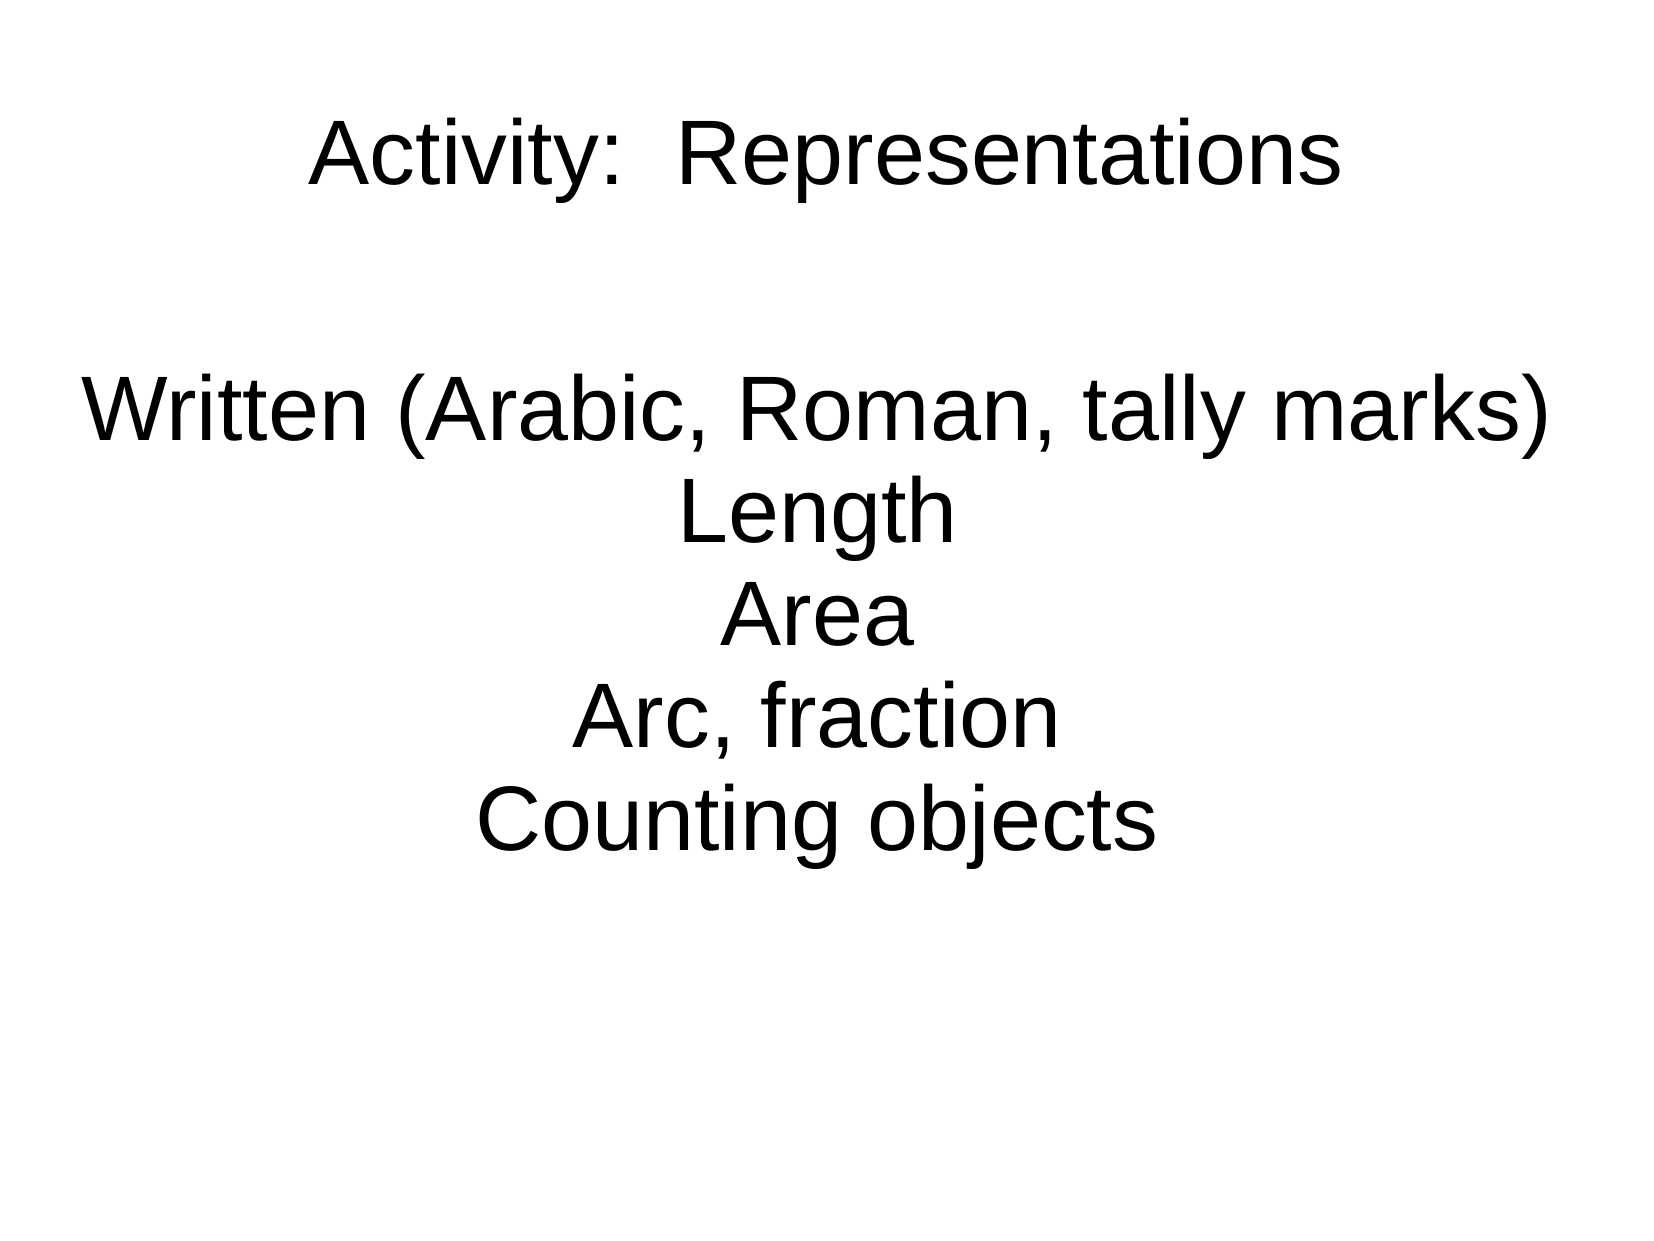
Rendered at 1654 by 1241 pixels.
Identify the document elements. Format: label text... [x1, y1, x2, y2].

title Activity: Representations [82, 49, 1571, 257]
title Written (Arabic, Roman, tally marks) Length Area Arc, fraction Counting objects [0, 305, 1636, 922]
